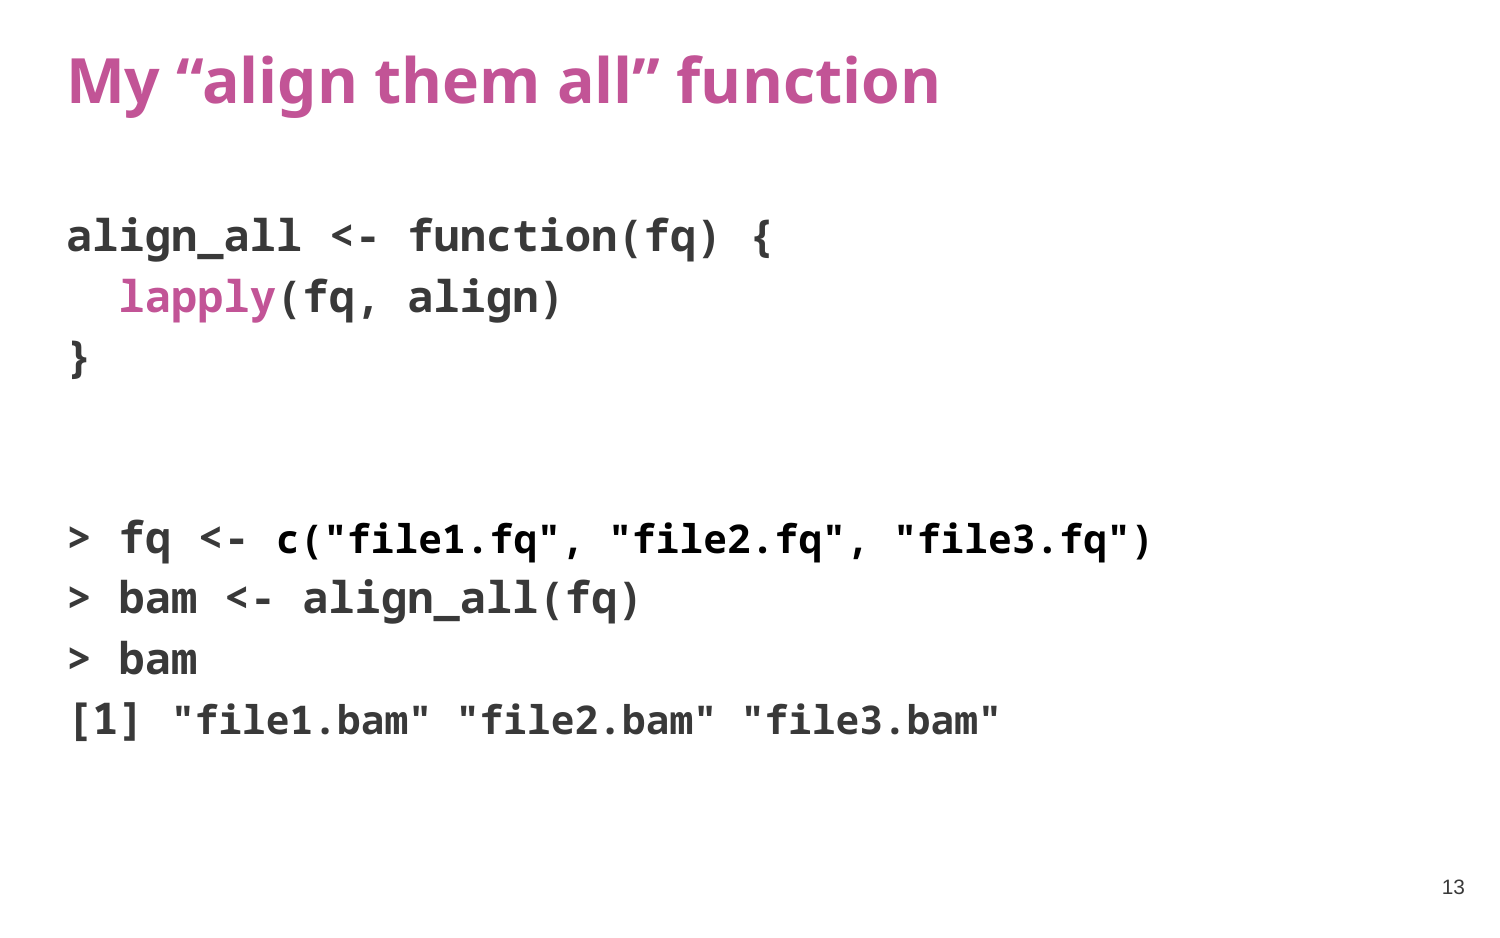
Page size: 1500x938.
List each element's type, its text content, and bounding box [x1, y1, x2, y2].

list align_all <- function(fq) { lapply(fq, align) } > fq <- c("file1.fq", "file2.fq", "file3.fq") > bam <- align_all(fq) > bam [1] "file1.bam" "file2.bam" "file3.bam" [51, 185, 1449, 877]
slide_number <number> [1389, 849, 1480, 922]
title My “align them all” function [51, 25, 1449, 130]
